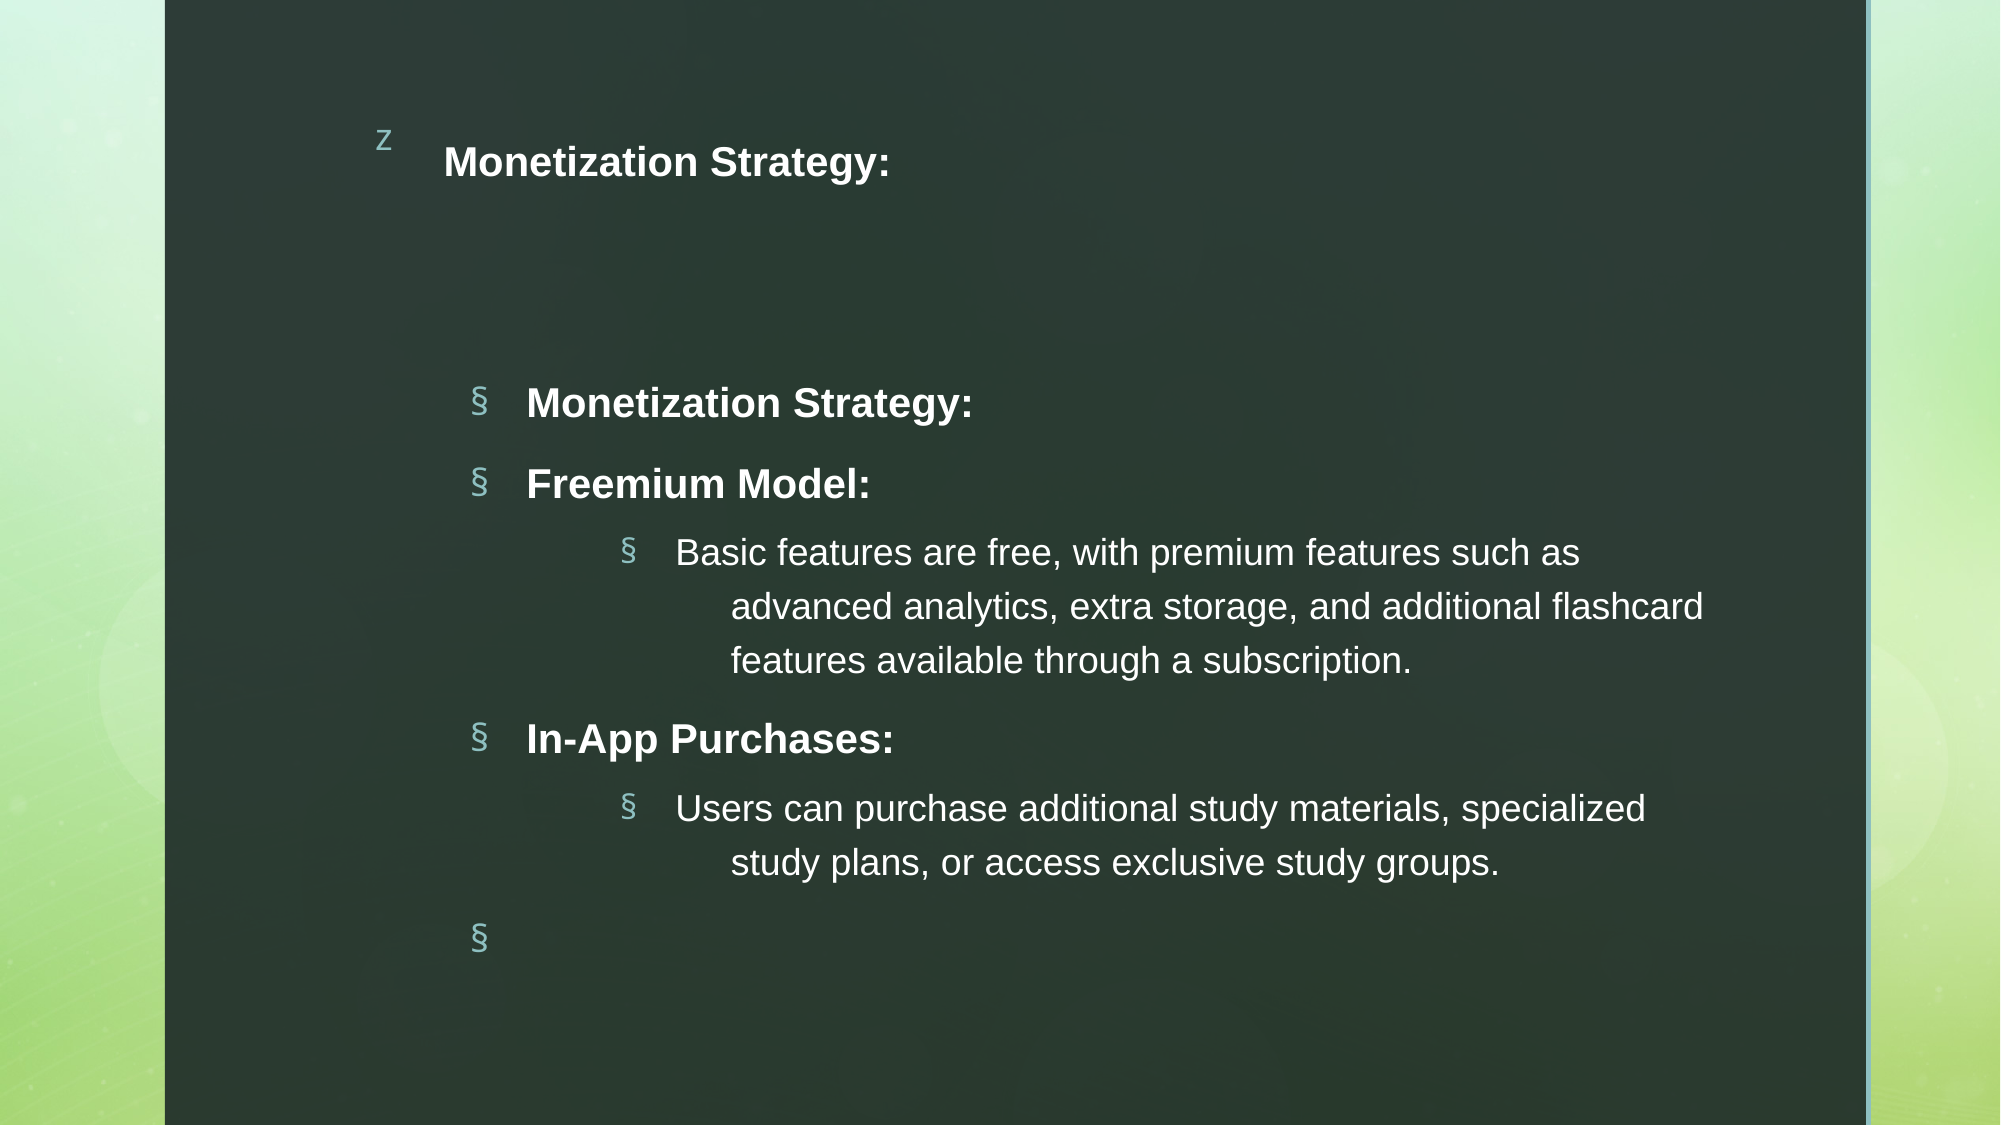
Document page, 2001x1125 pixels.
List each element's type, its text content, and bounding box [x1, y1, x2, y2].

title Monetization Strategy: [428, 132, 1734, 310]
list Monetization Strategy: Freemium Model: Basic features are free, with premium features such as advanced analytics, extra storage, and additional flashcard features available through a subscription. In-App Purchases: Users can purchase additional study materials, specialized study plans, or access exclusive study groups. [454, 336, 1734, 993]
